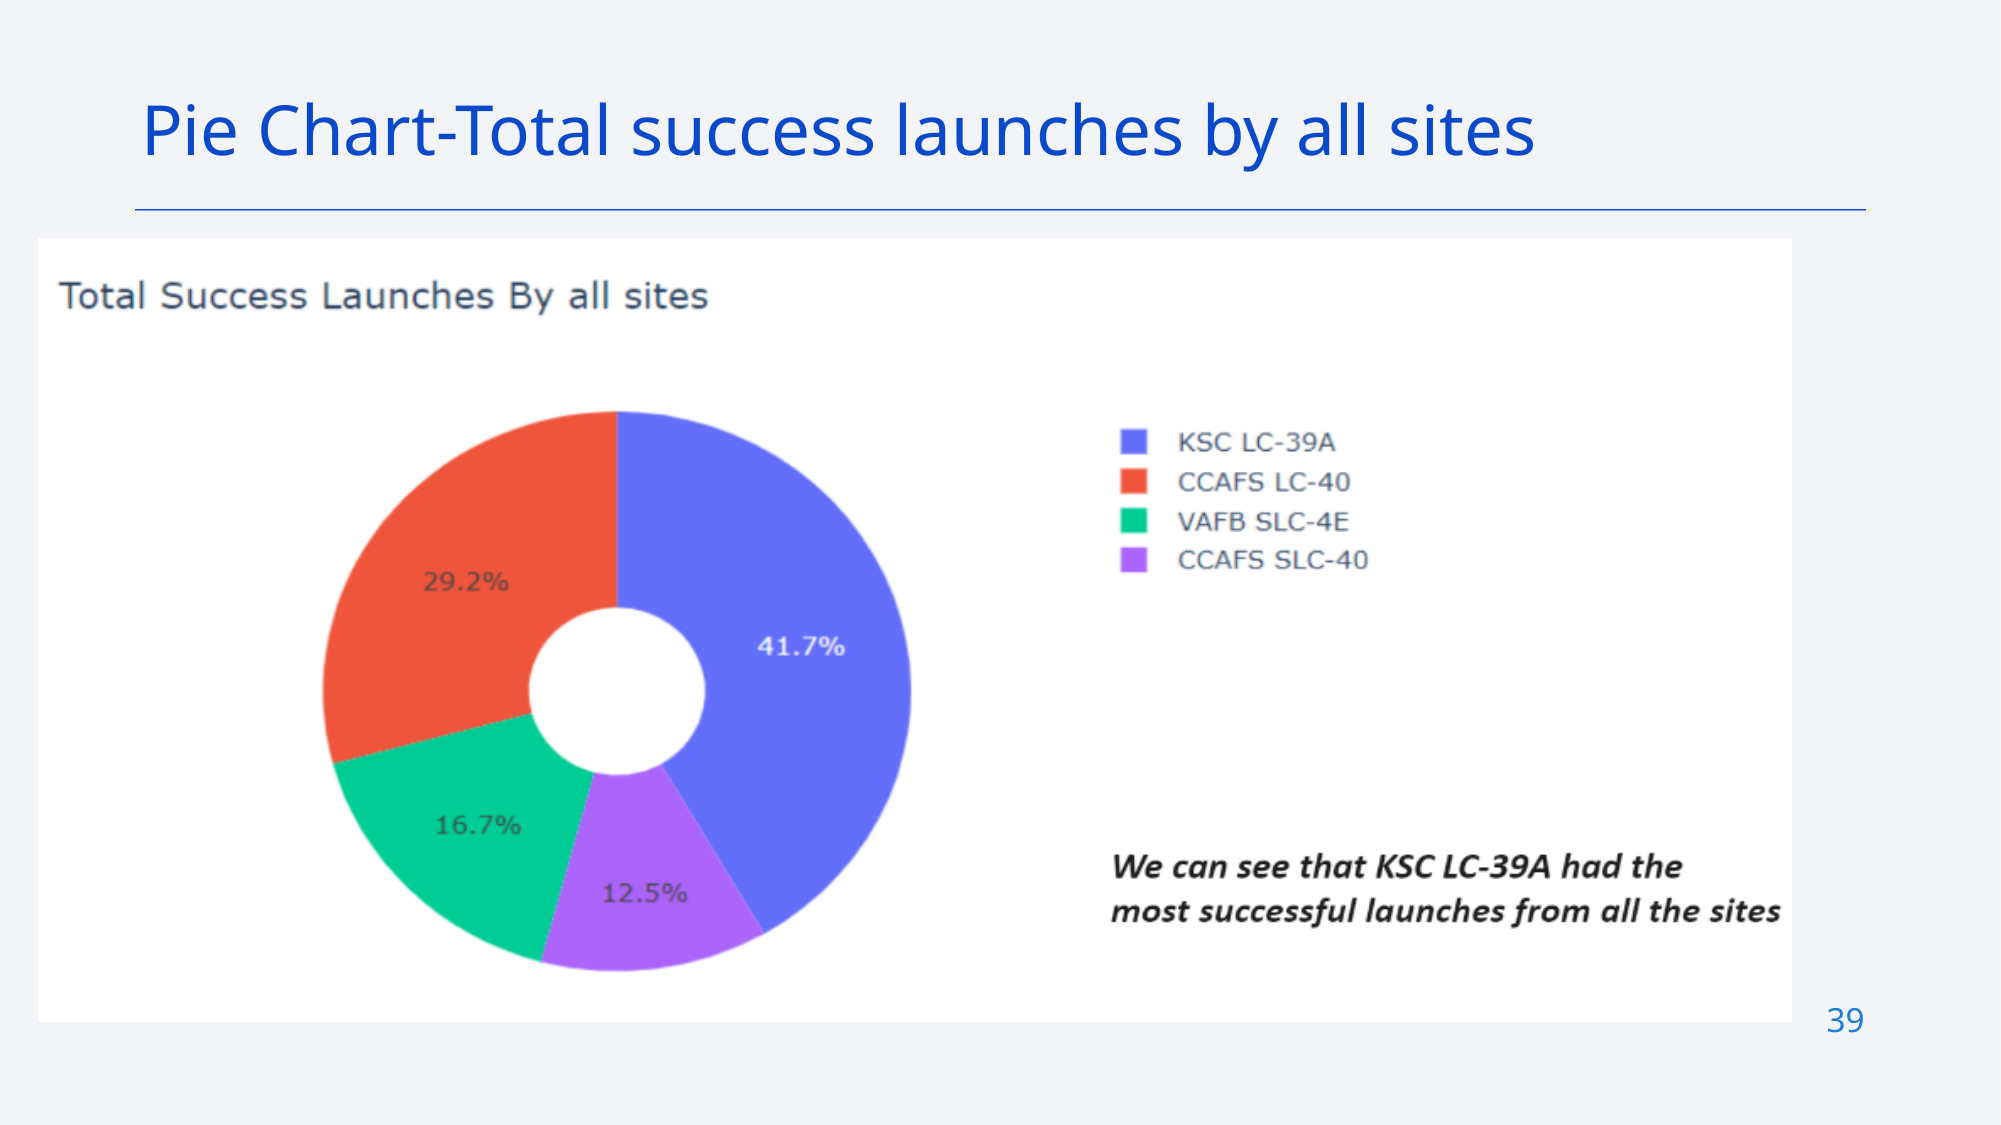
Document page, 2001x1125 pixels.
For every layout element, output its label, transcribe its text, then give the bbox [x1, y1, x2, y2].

text_box Pie Chart-Total success launches by all sites [126, 88, 1852, 179]
picture [0, 0, 2001, 1125]
